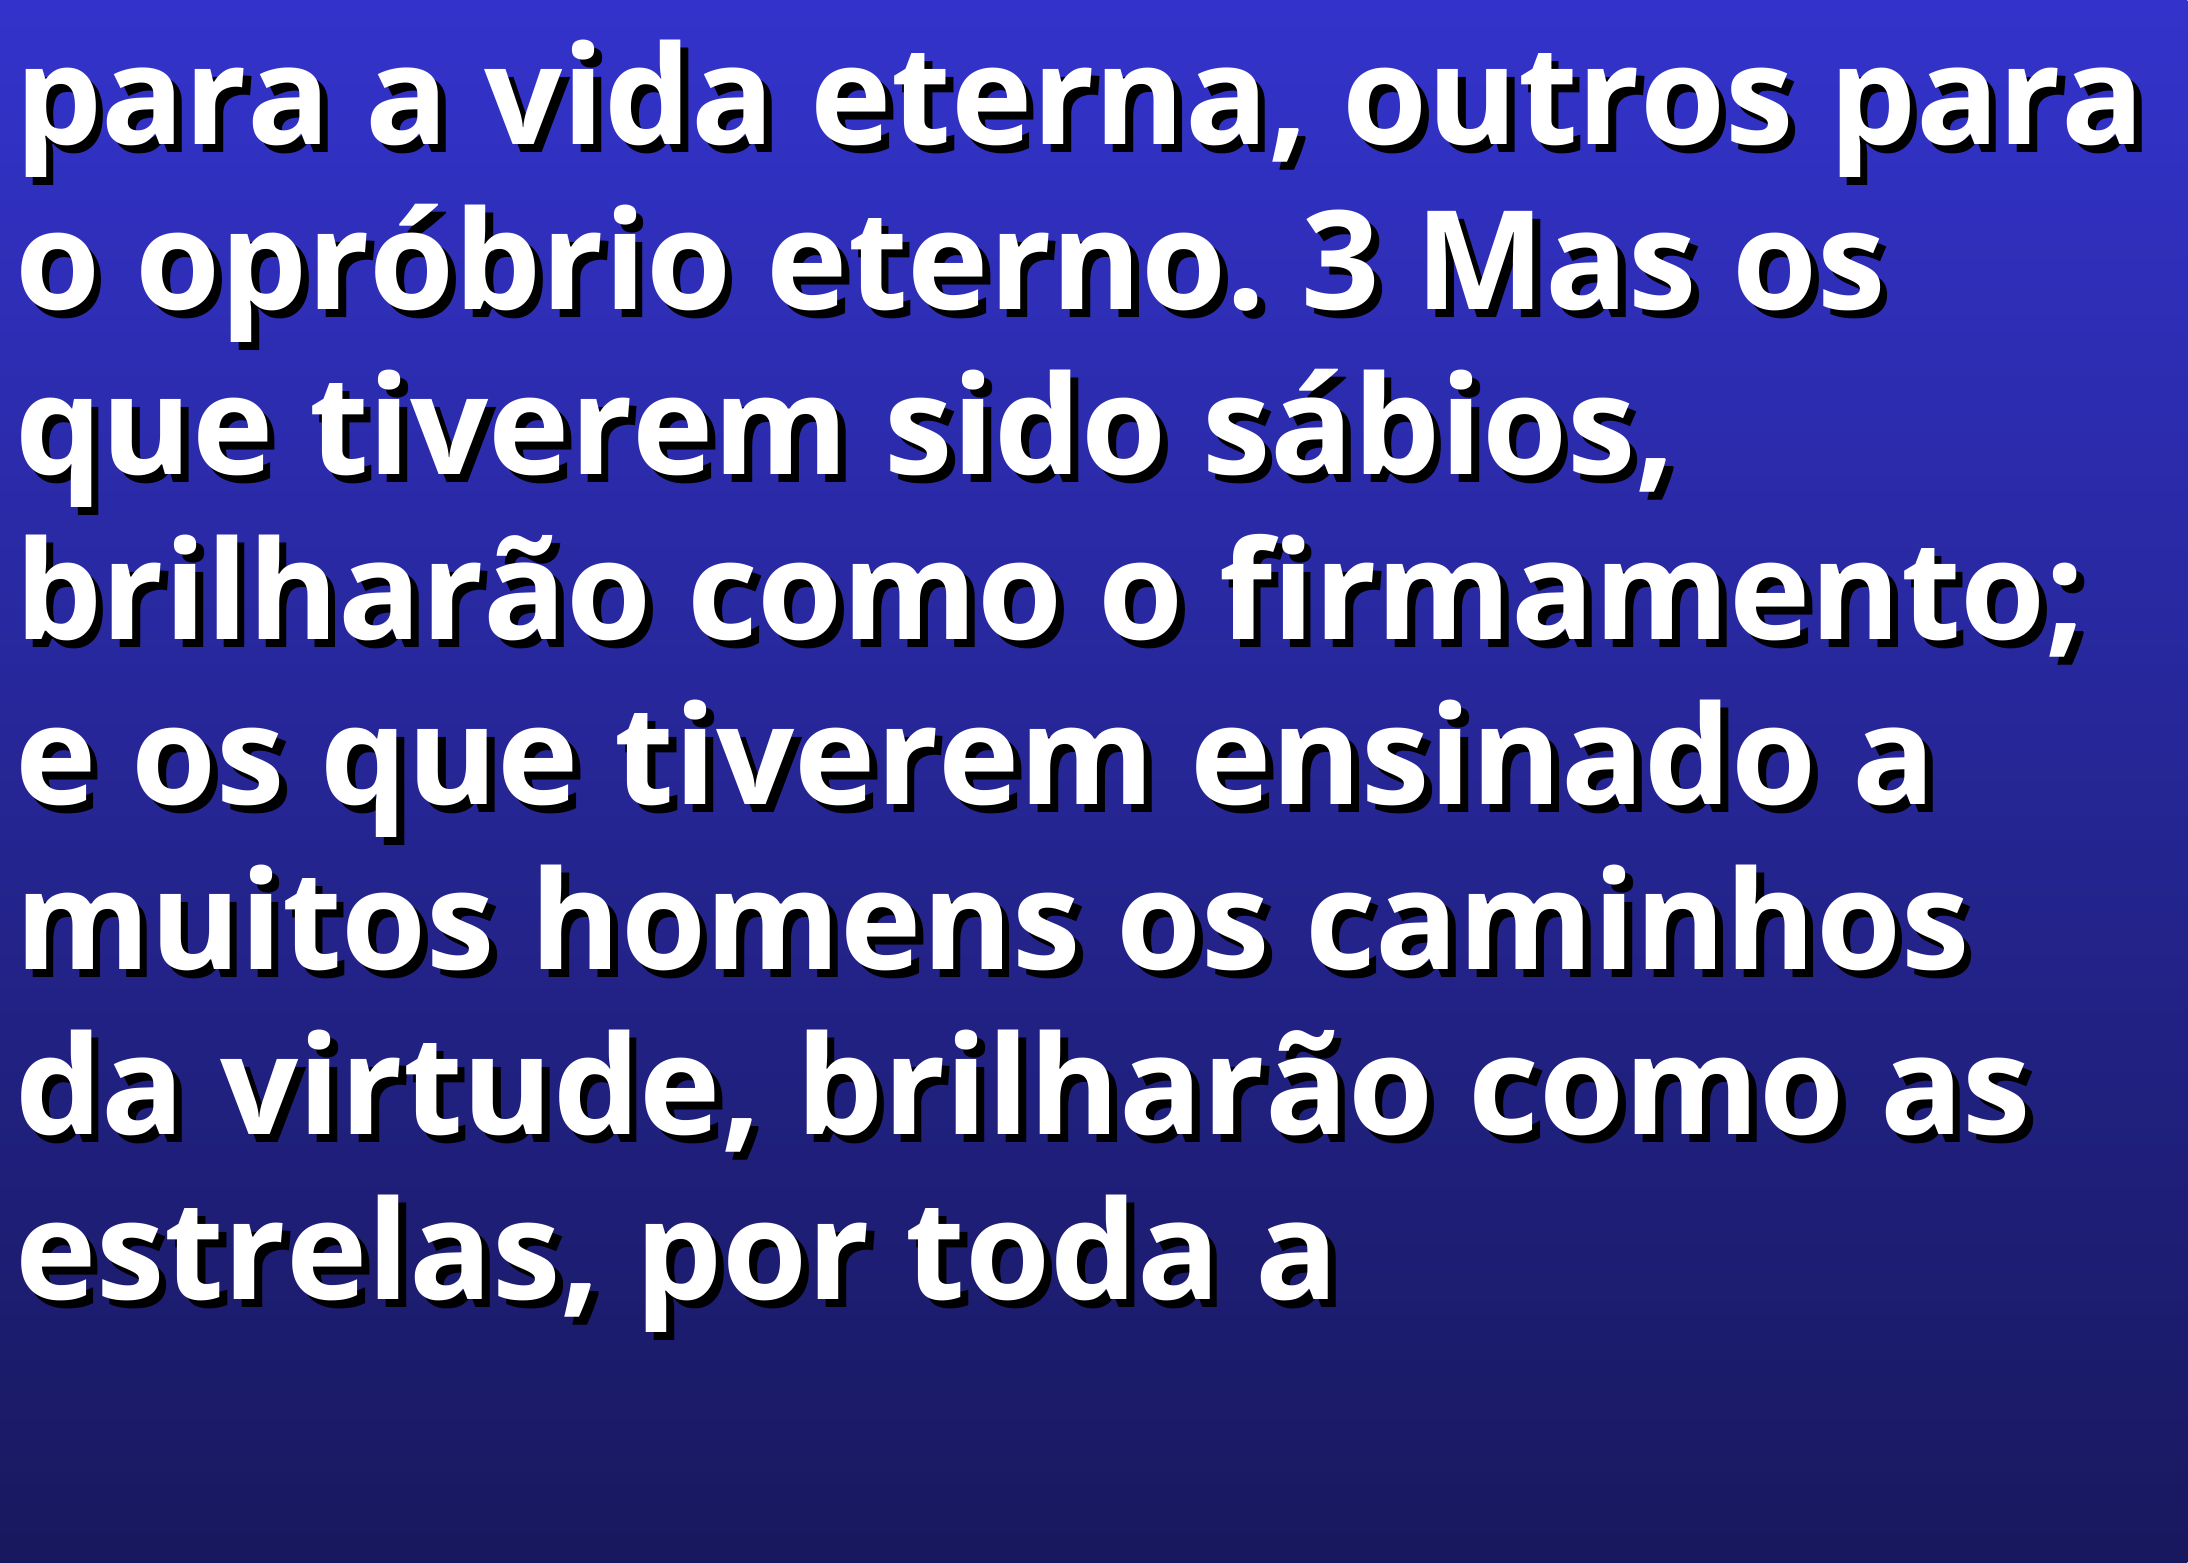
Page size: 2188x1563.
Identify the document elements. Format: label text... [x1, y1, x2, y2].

text_box para a vida eterna, outros para o opróbrio eterno. 3 Mas os que tiverem sido sábios, brilharão como o firmamento; e os que tiverem ensinado a muitos homens os caminhos da virtude, brilharão como as estrelas, por toda a [0, 0, 2188, 1335]
